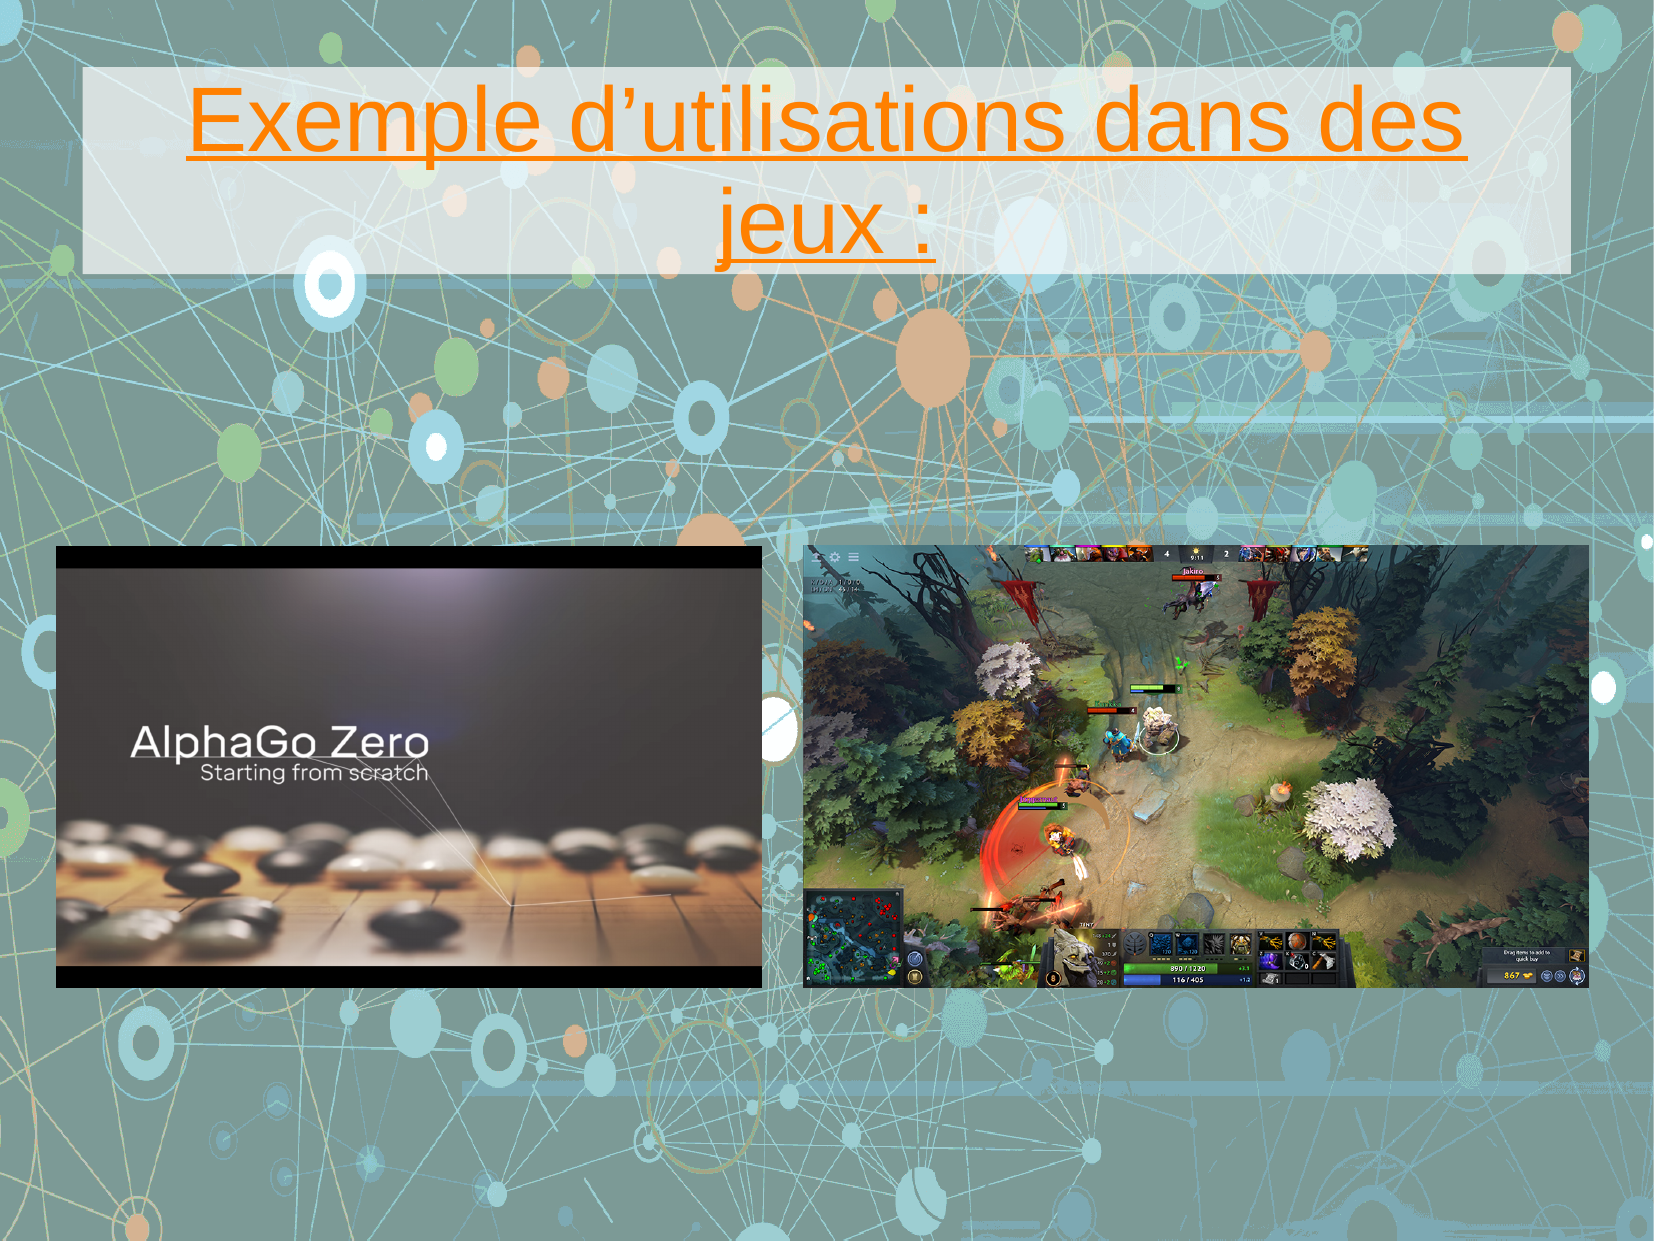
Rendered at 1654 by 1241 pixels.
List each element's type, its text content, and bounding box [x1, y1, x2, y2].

picture [0, 0, 1654, 1241]
title Exemple d’utilisations dans des jeux : [82, 67, 1571, 275]
